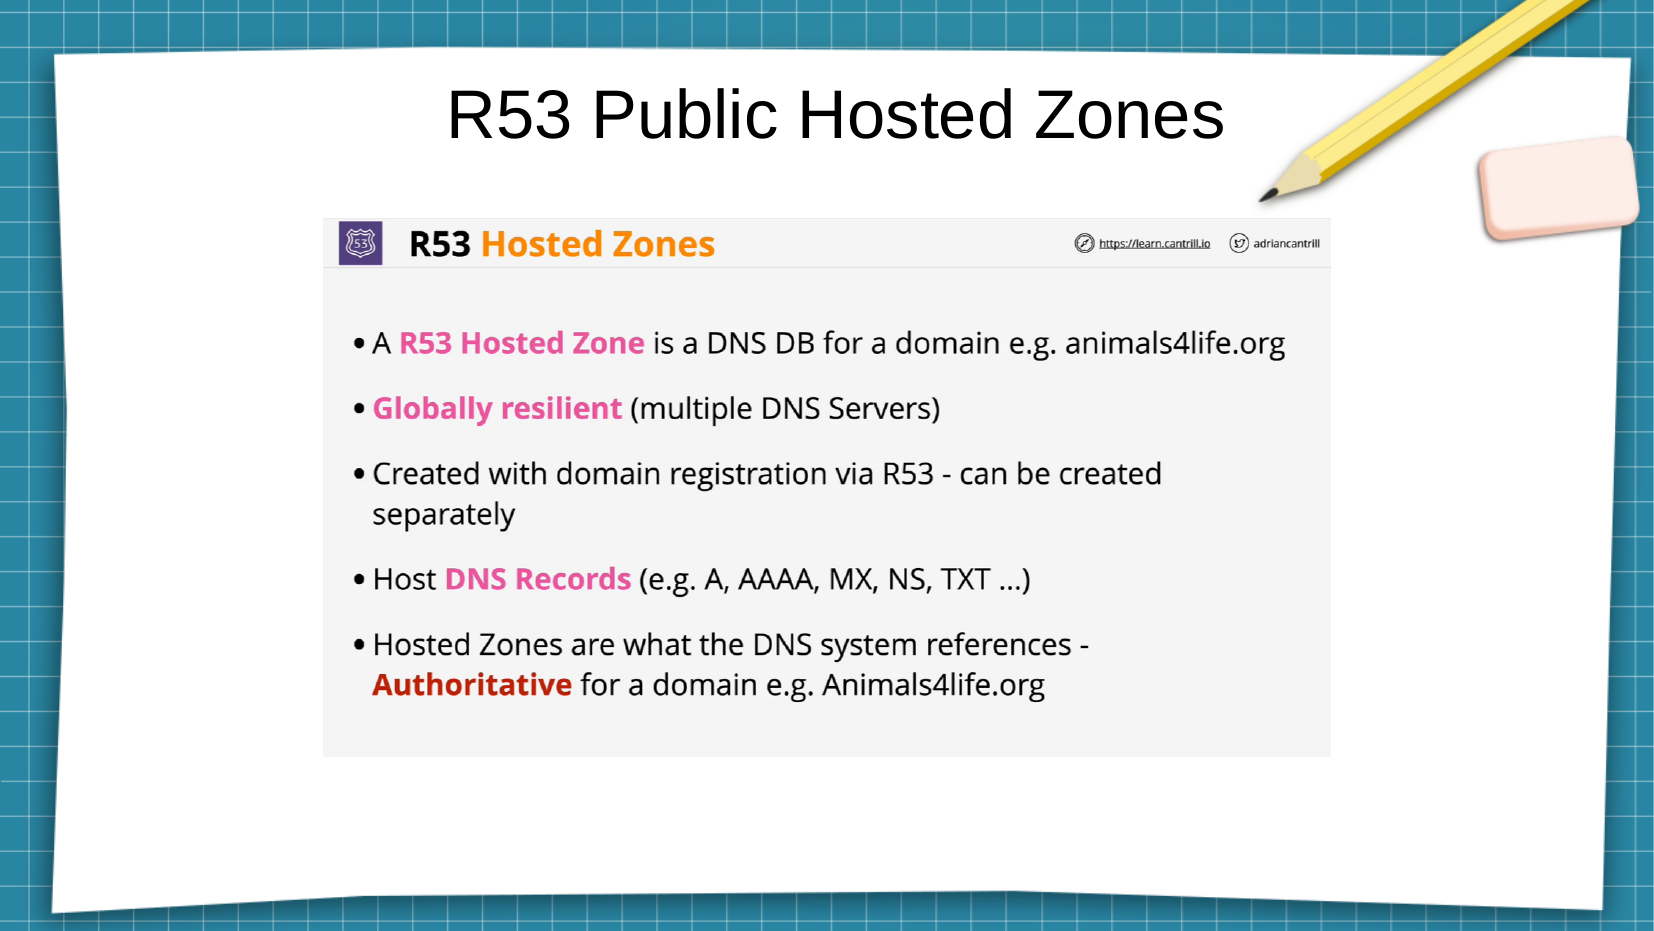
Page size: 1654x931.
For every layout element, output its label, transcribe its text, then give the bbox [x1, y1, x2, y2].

title R53 Public Hosted Zones [82, 37, 1571, 193]
picture [0, 0, 1654, 931]
